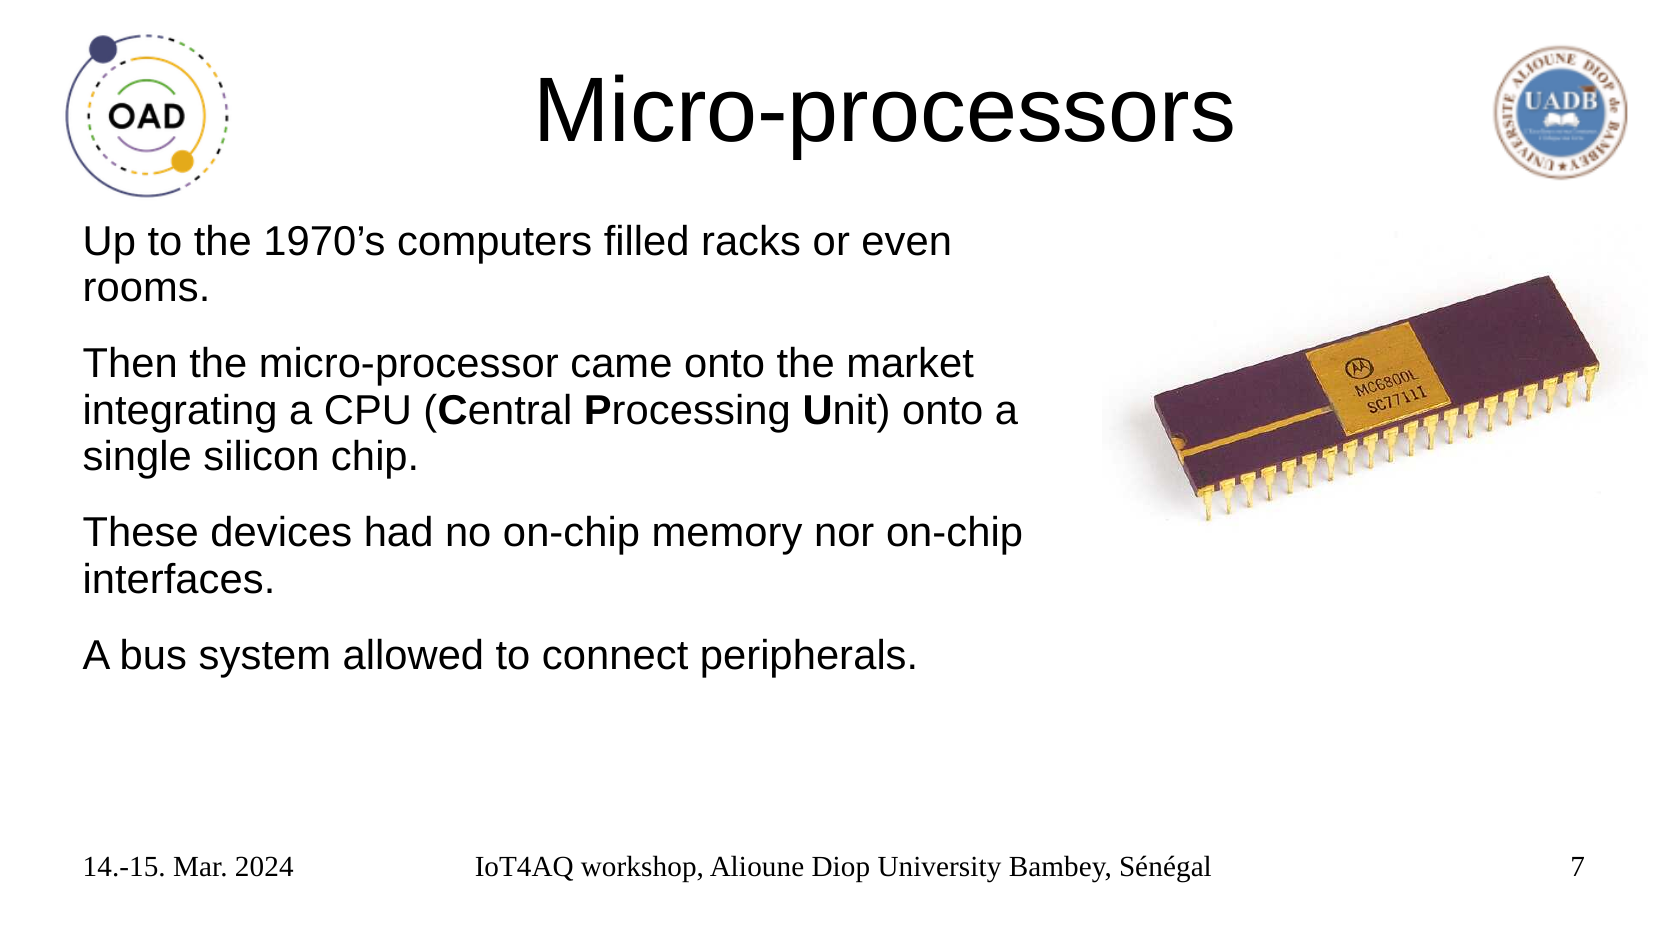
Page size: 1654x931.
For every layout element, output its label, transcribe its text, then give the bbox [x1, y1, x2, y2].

picture [1482, 37, 1641, 188]
picture [25, 20, 263, 218]
picture [1102, 224, 1648, 563]
title Micro-processors [301, 32, 1469, 188]
list Up to the 1970’s computers filled racks or even rooms. Then the micro-processor came onto the market integrating a CPU (Central Processing Unit) onto a single silicon chip. These devices had no on-chip memory nor on-chip interfaces. A bus system allowed to connect peripherals. [82, 217, 1088, 757]
